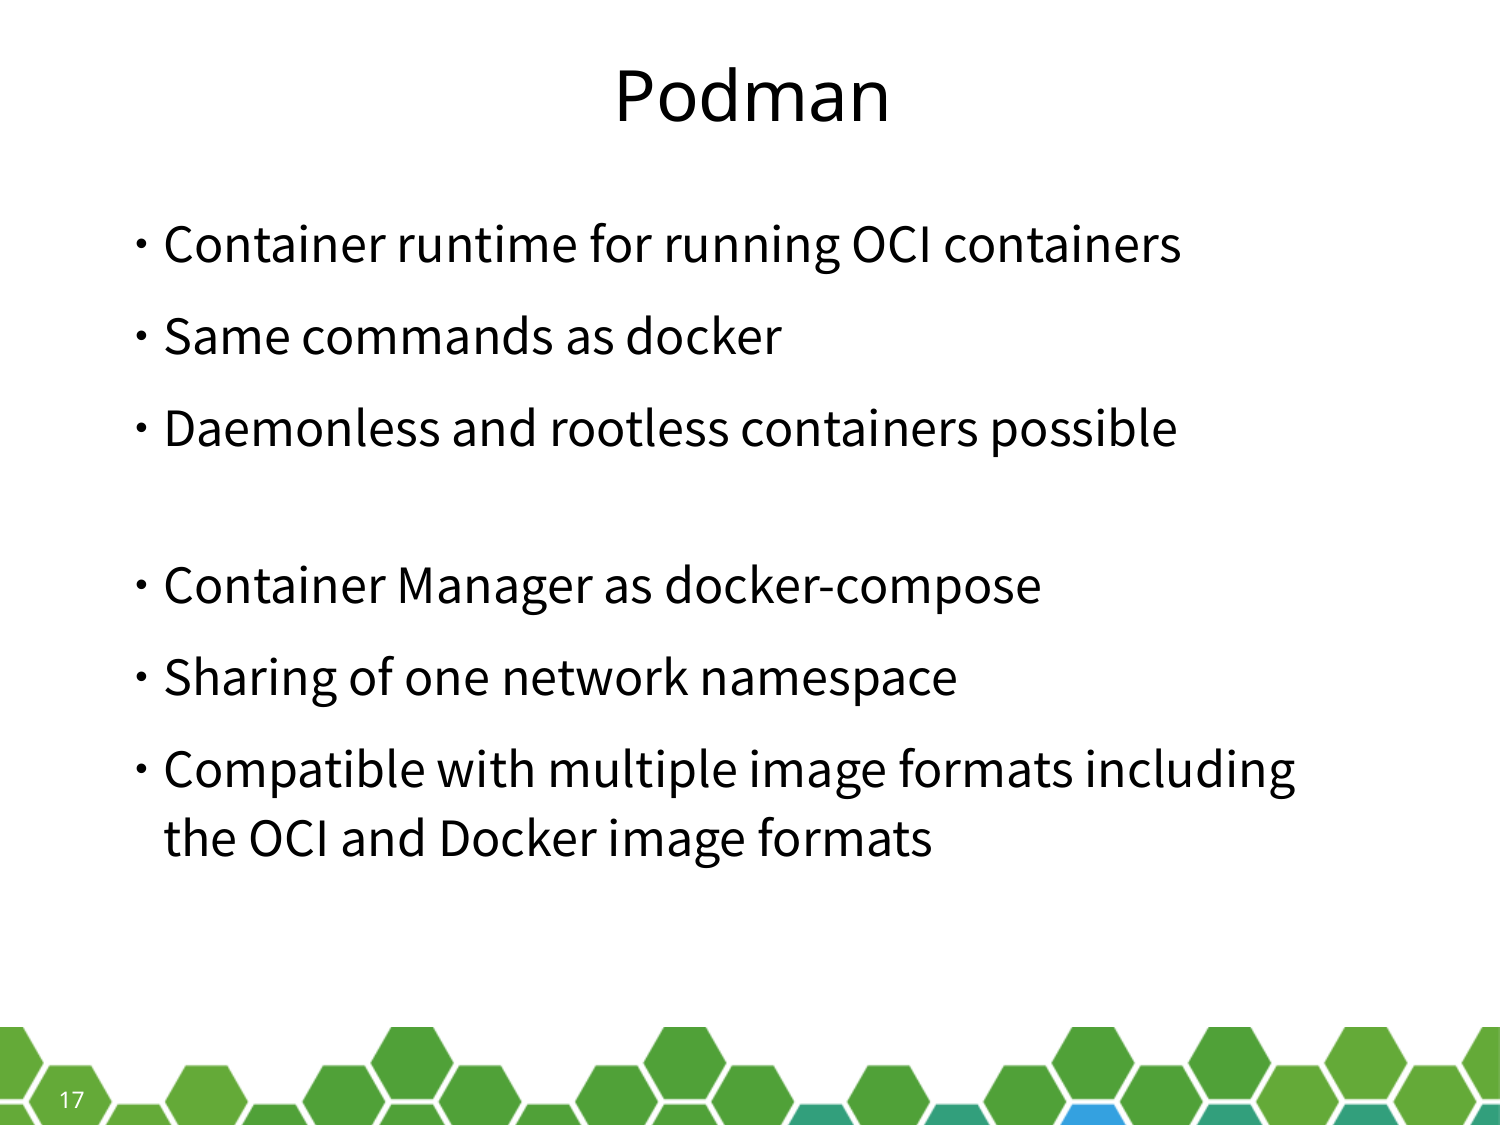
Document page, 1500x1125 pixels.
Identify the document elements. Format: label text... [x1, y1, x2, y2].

picture [0, 1027, 1500, 1125]
title Podman [135, 12, 1372, 175]
list Container Manager as docker-compose Sharing of one network namespace Compatible with multiple image formats including the OCI and Docker image formats [135, 549, 1372, 862]
list Container runtime for running OCI containers Same commands as docker Daemonless and rootless containers possible [135, 208, 1372, 521]
